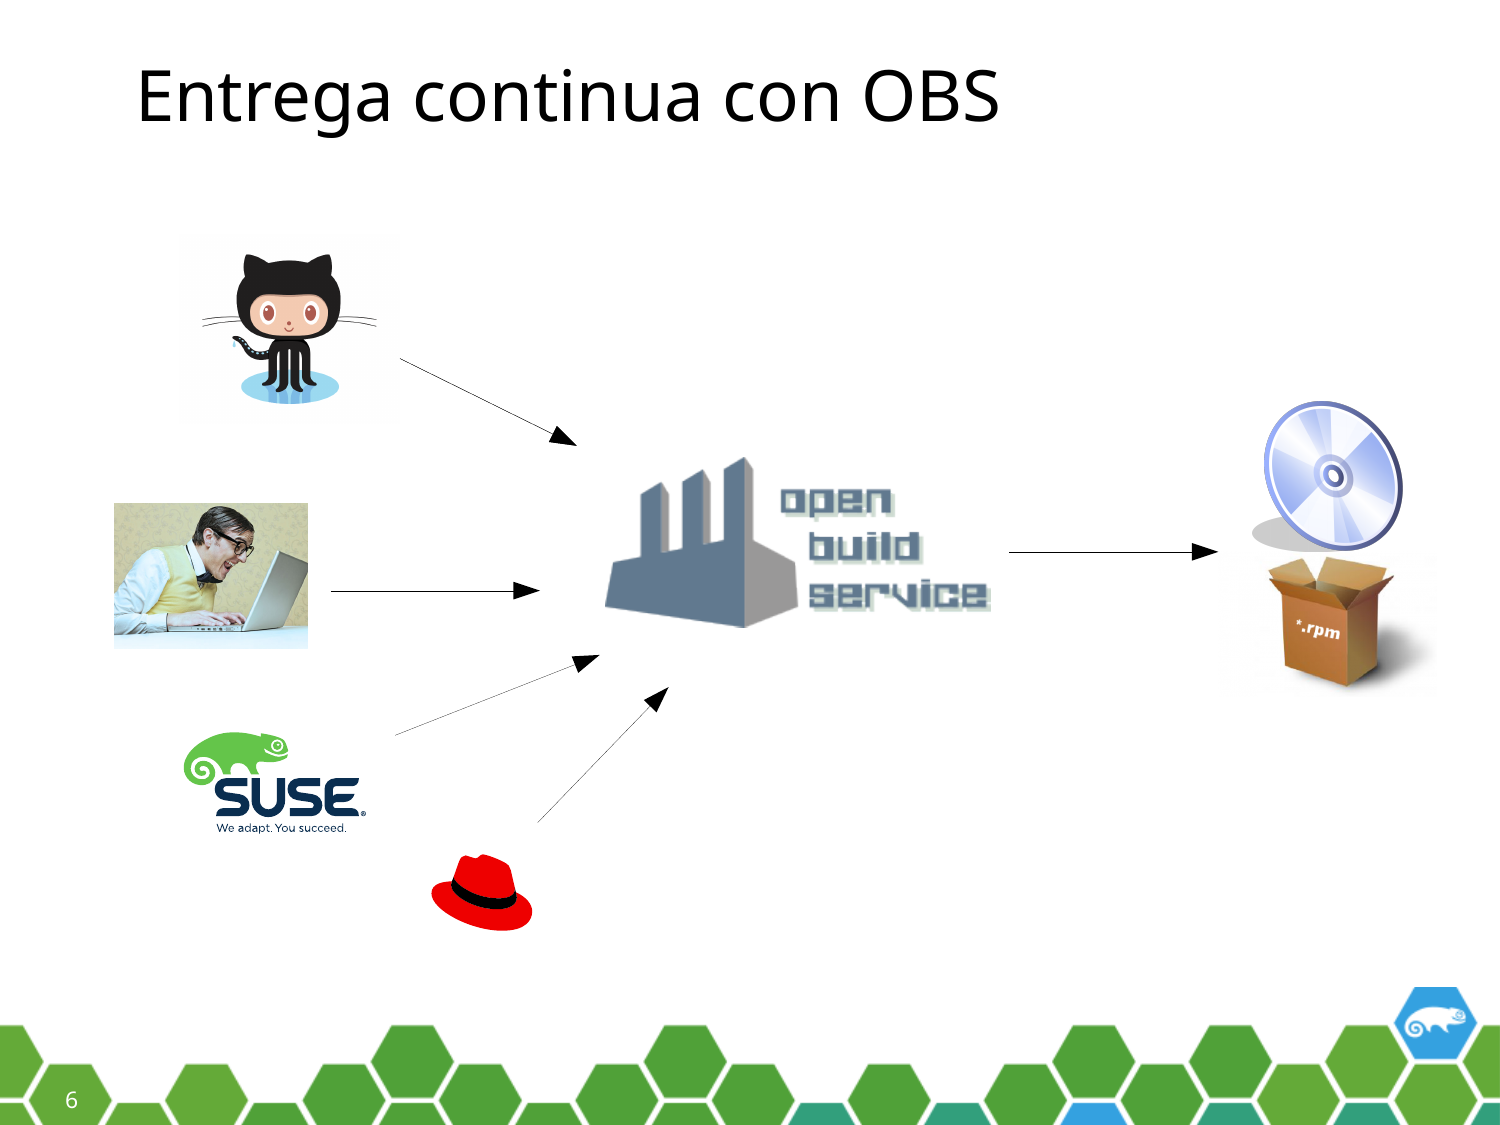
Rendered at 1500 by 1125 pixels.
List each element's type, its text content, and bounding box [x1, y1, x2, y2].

picture [114, 503, 308, 649]
picture [0, 987, 1500, 1125]
picture [183, 732, 366, 834]
picture [430, 853, 538, 932]
title Entrega continua con OBS [135, 12, 1372, 175]
picture [1218, 401, 1437, 697]
picture [179, 234, 400, 424]
picture [605, 457, 991, 628]
